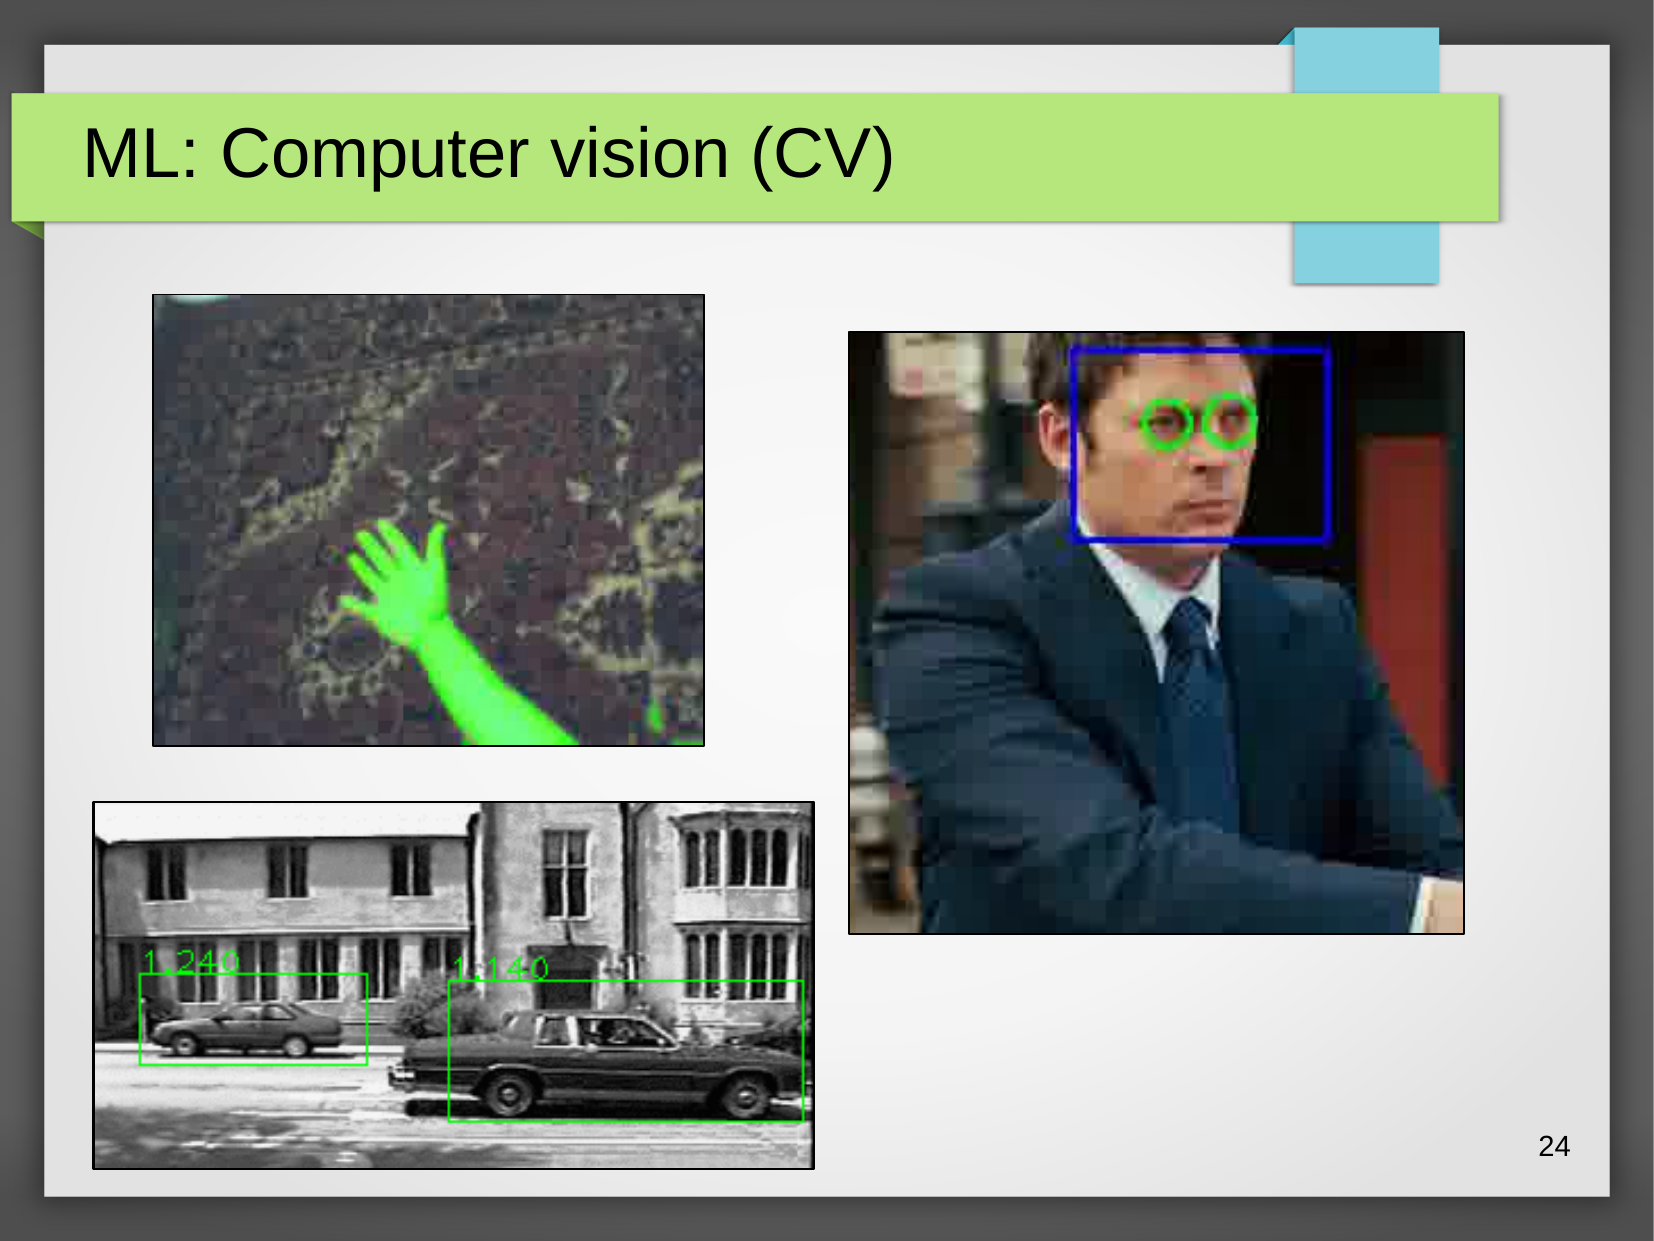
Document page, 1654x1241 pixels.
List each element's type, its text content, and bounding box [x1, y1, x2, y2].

picture [0, 0, 1654, 1241]
title ML: Computer vision (CV) [82, 49, 1571, 257]
